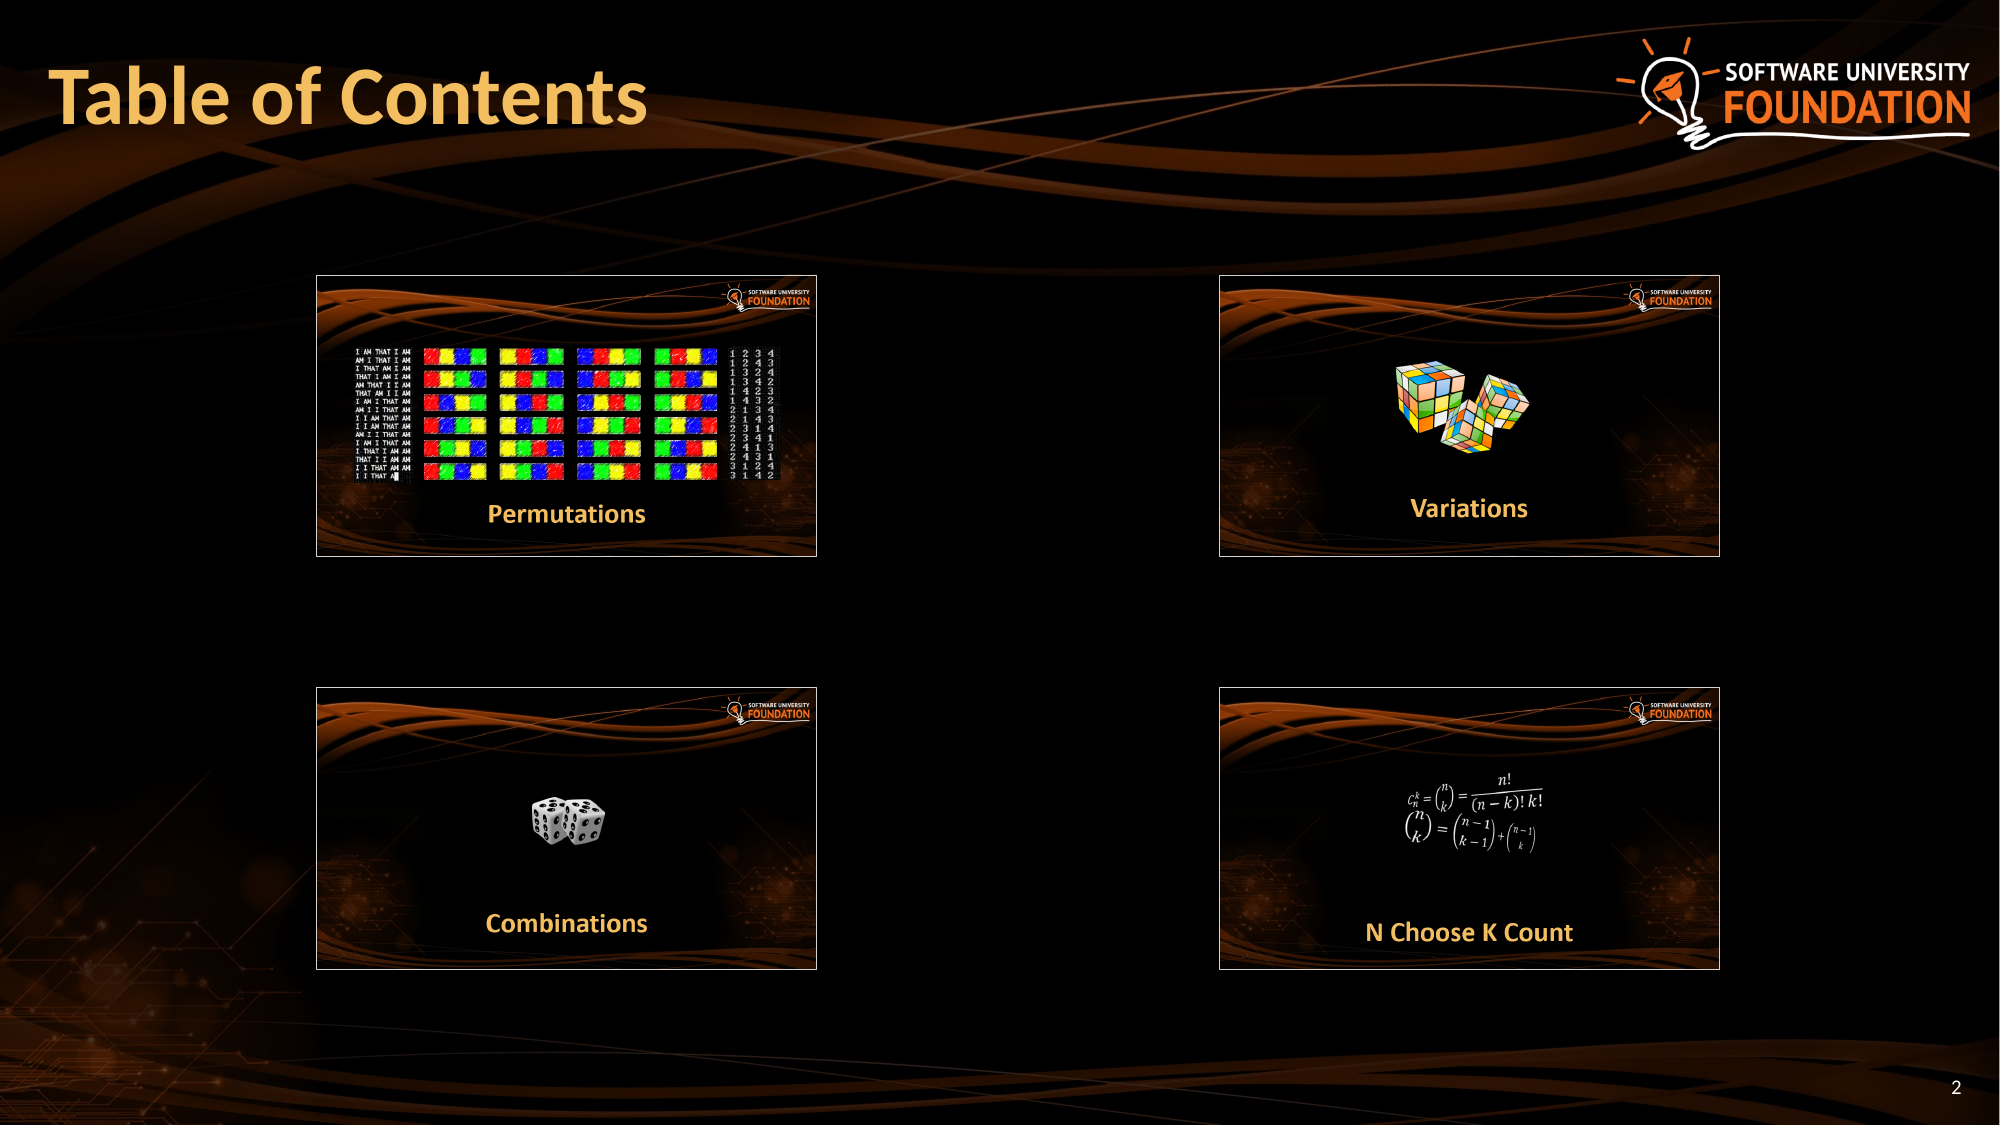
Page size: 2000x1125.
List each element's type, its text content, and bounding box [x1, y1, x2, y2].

slide_number 85 [1897, 1070, 1968, 1103]
title Table of Contents [30, 6, 1602, 189]
picture [0, 0, 2000, 1125]
